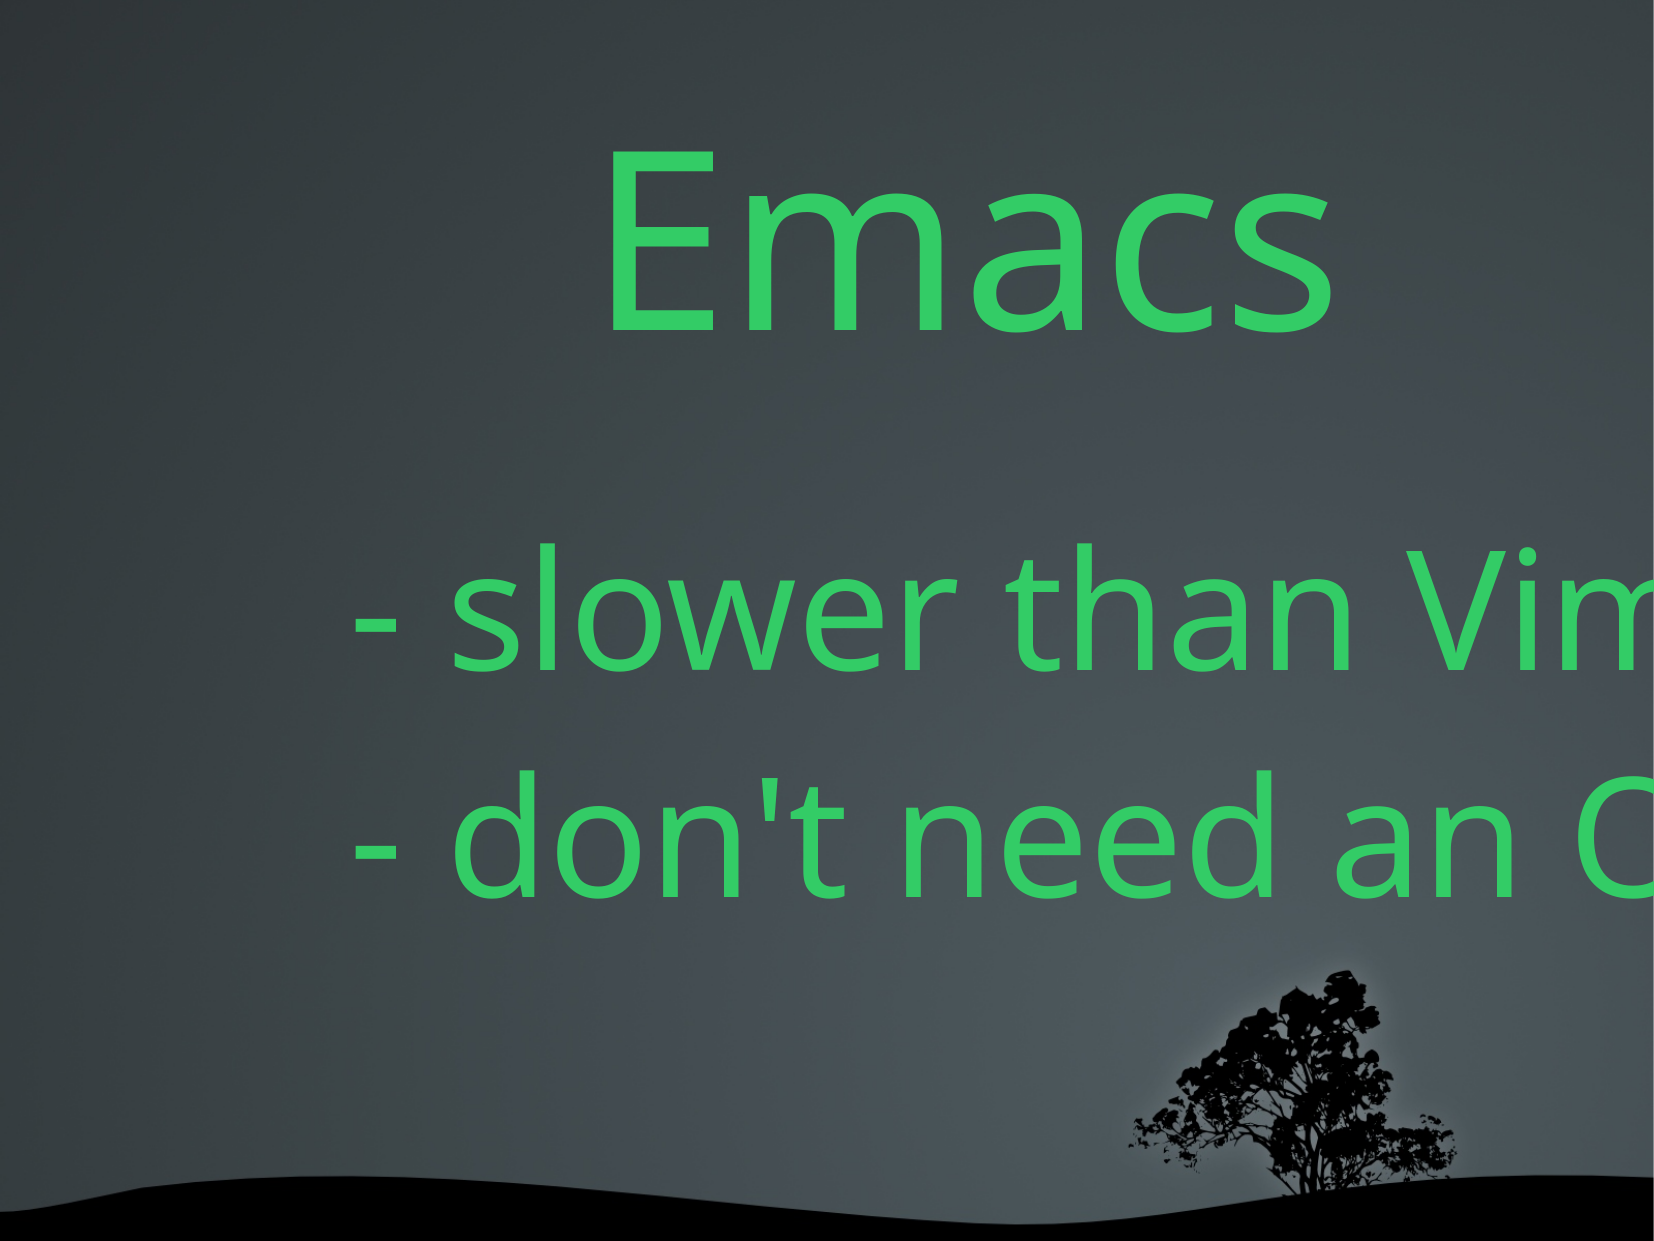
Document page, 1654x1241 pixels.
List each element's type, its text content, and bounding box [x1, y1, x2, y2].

picture [1594, 789, 1654, 886]
text_box Emacs [575, 55, 1079, 361]
picture [0, 0, 1654, 1241]
text_box - slower than Vim - don't need an OS [334, 484, 1319, 886]
